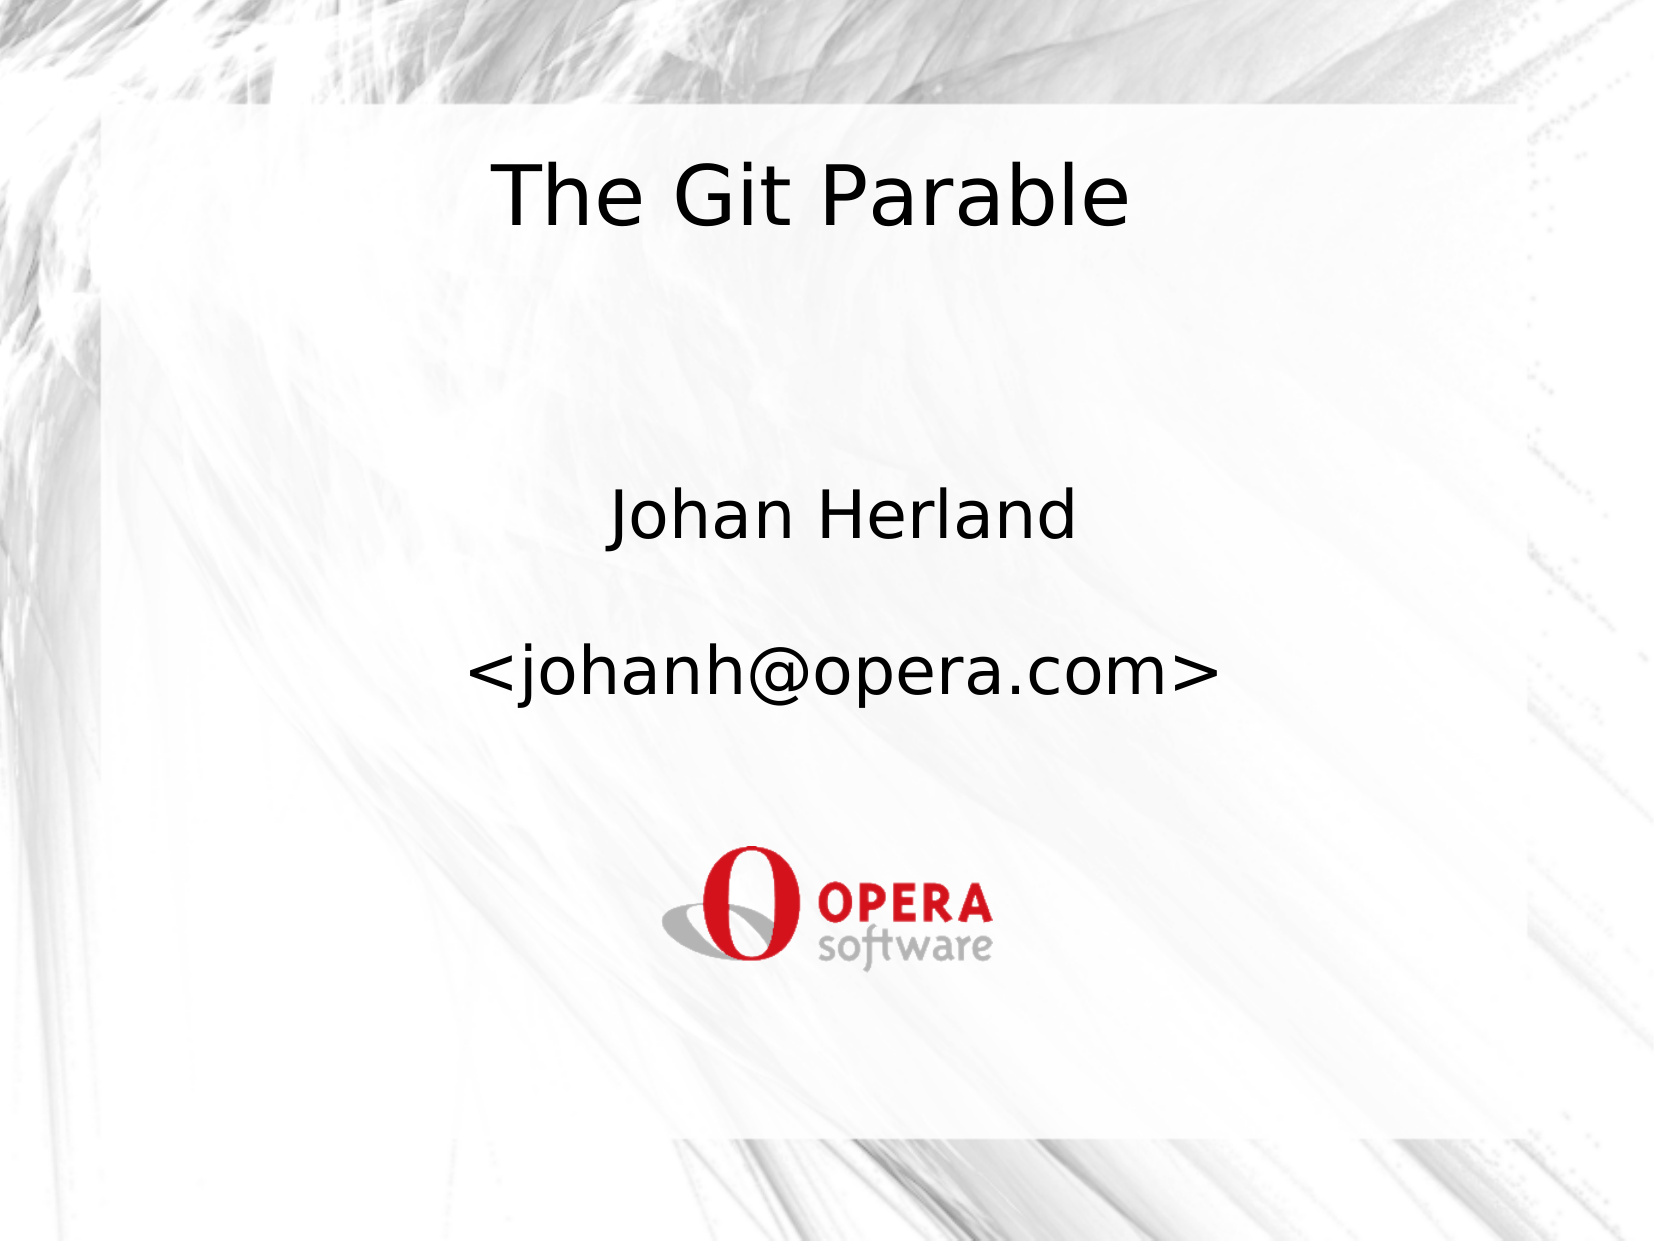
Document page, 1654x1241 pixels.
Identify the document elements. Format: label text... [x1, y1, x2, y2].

subtitle Johan Herland <johanh@opera.com> [118, 319, 1571, 945]
picture [0, 0, 1654, 1241]
title The Git Parable [118, 112, 1506, 281]
